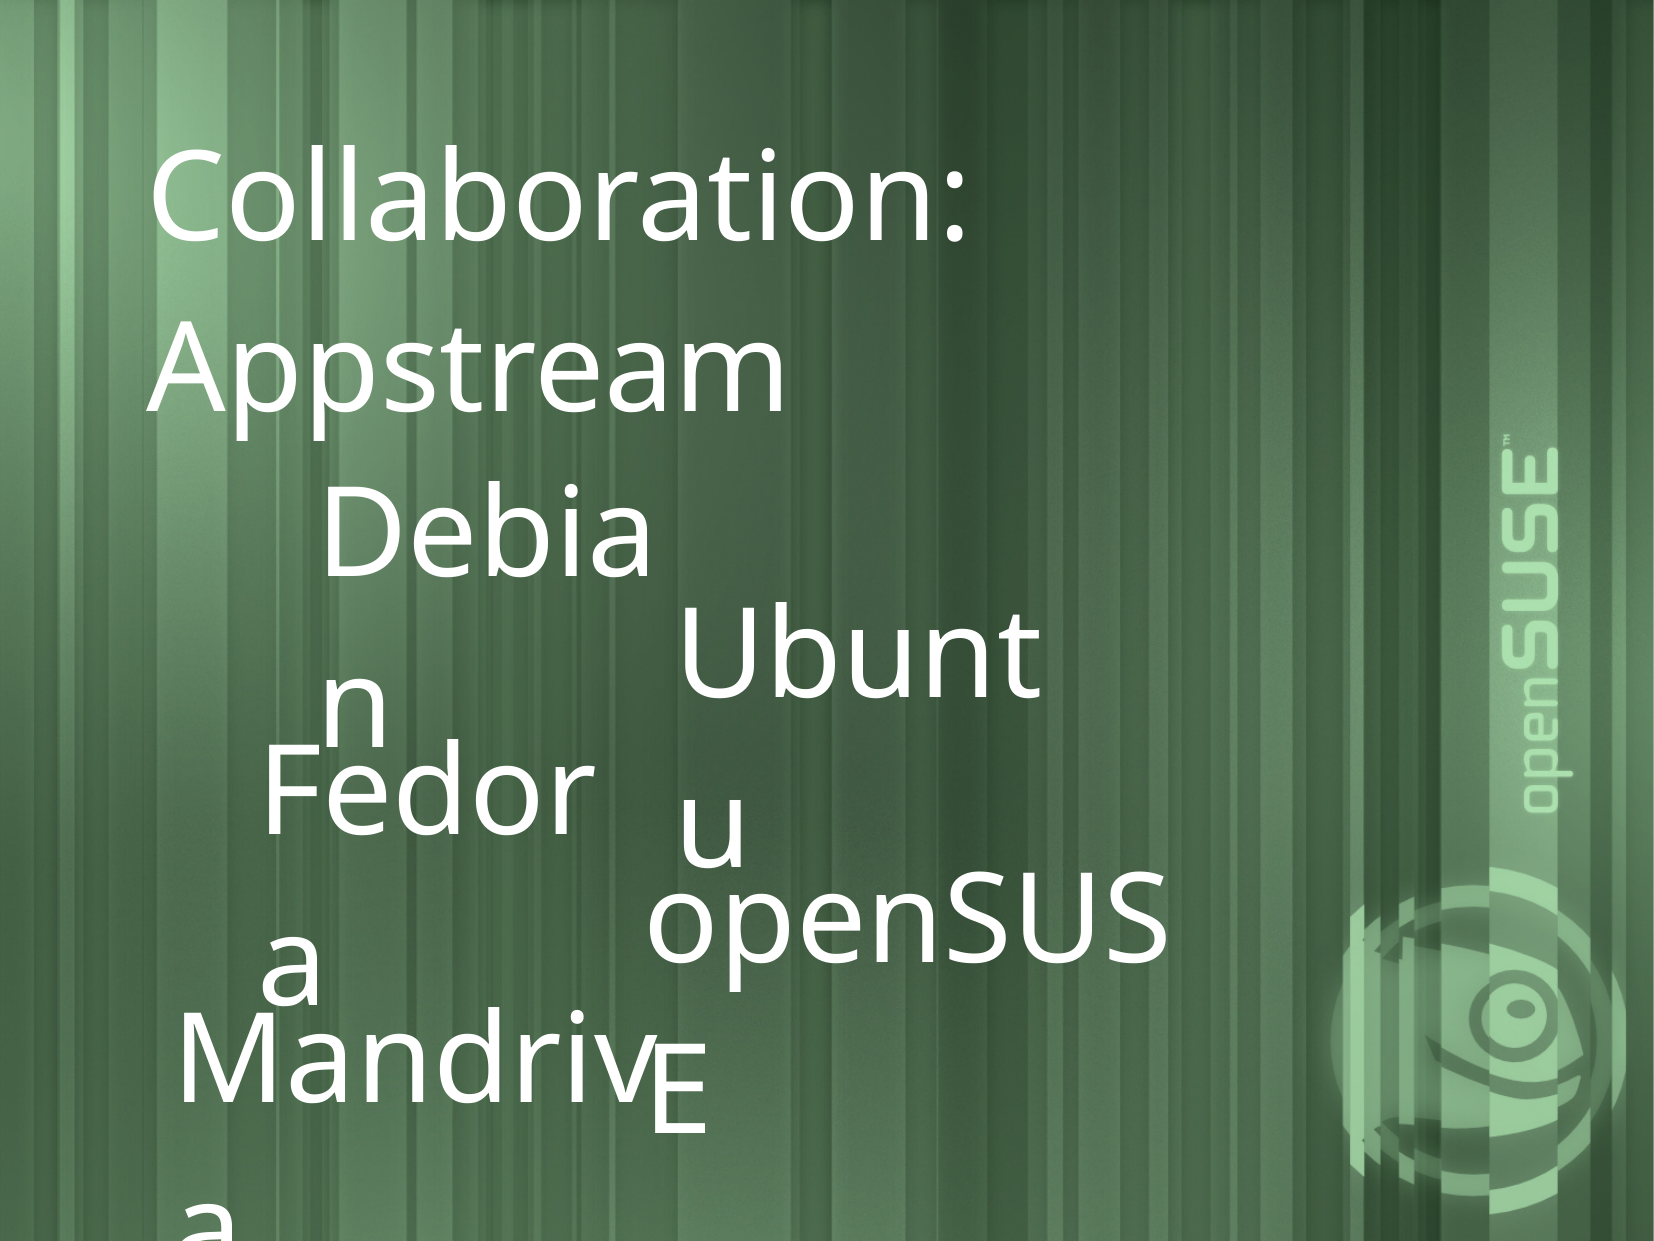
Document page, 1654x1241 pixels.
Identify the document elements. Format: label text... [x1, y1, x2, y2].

picture [0, 0, 1654, 1241]
text_box openSUSE [628, 821, 1210, 1012]
text_box Mandriva [157, 961, 682, 1151]
text_box Ubuntu [659, 556, 1075, 746]
text_box Fedora [242, 693, 659, 884]
text_box Debian [302, 435, 718, 626]
text_box Collaboration: Appstream [131, 99, 1500, 289]
